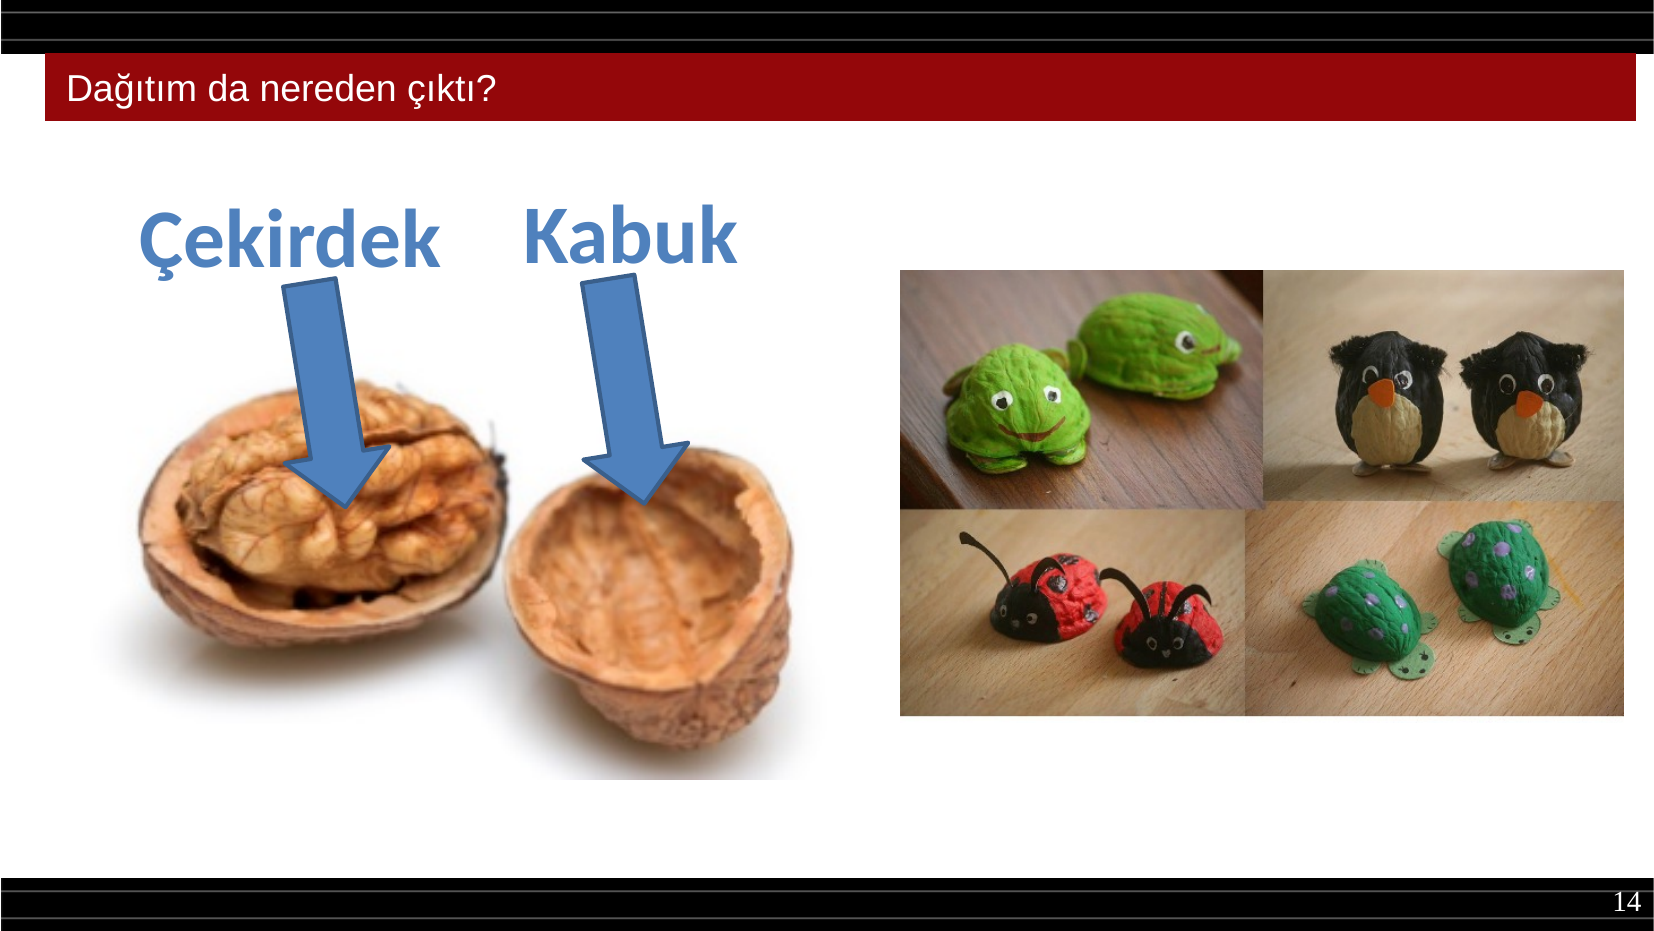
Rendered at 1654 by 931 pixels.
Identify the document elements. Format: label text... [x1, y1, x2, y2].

text_box Dağıtım da nereden çıktı? [51, 60, 1312, 117]
text_box [284, 292, 390, 508]
text_box Çekirdek [125, 176, 457, 292]
picture [900, 270, 1624, 723]
picture [90, 272, 856, 781]
text_box Kabuk [508, 173, 754, 289]
picture [1, 0, 1654, 54]
text_box [582, 289, 689, 504]
picture [1, 878, 1654, 931]
